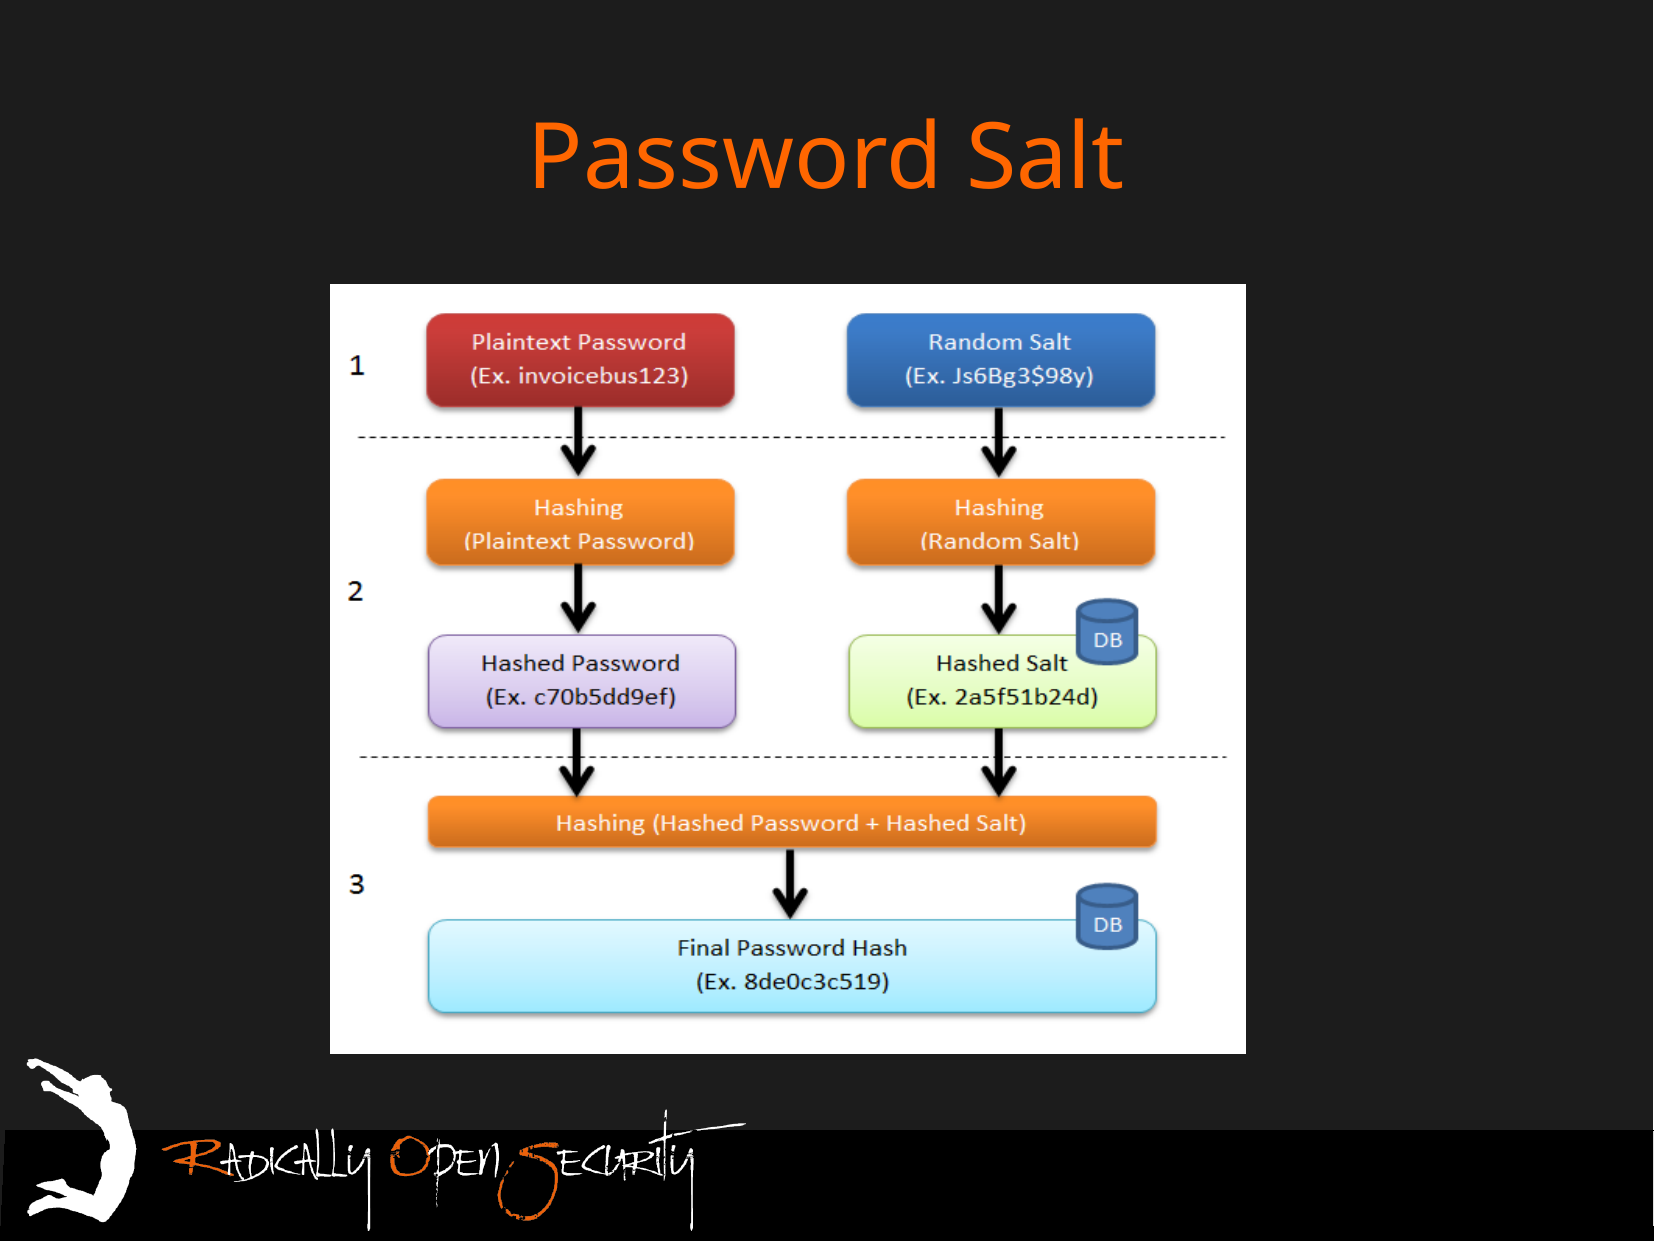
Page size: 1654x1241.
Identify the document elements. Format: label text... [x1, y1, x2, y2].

title Password Salt [82, 49, 1571, 257]
picture [0, 284, 1246, 1241]
